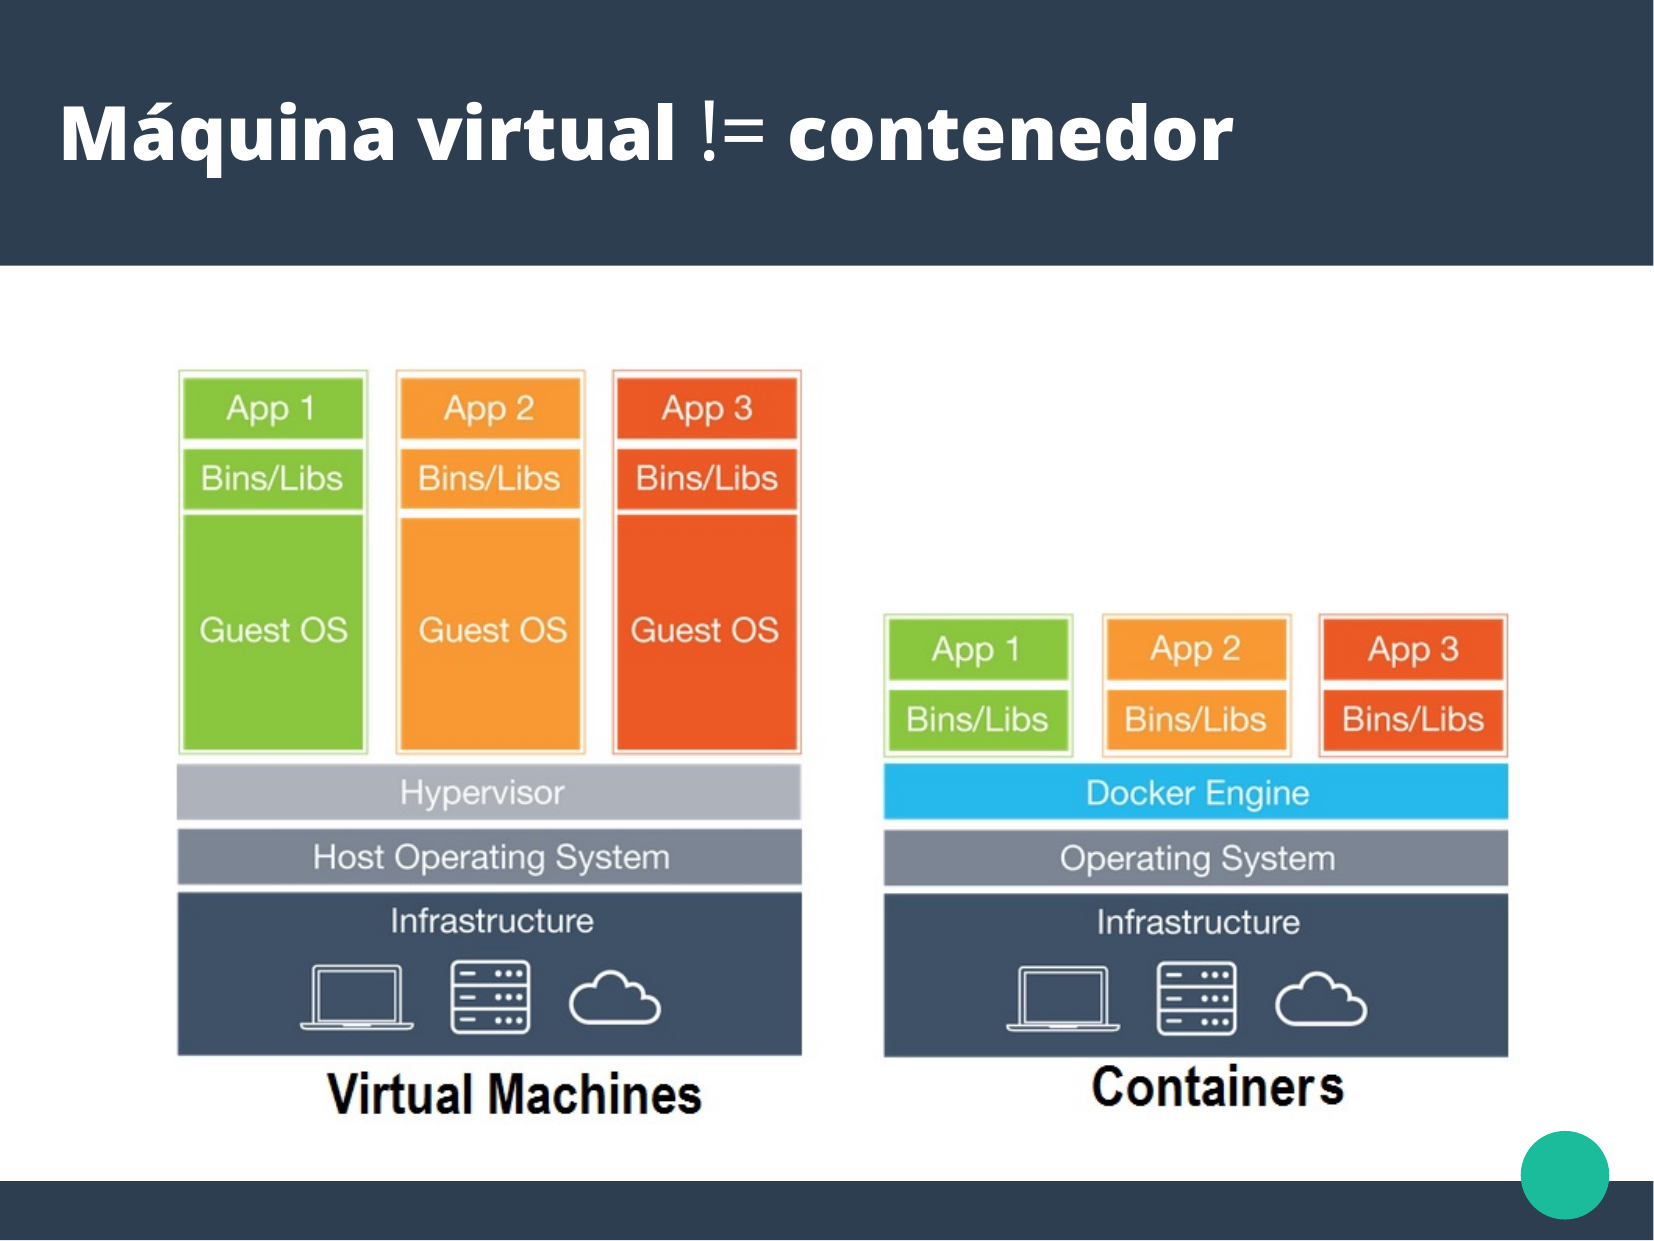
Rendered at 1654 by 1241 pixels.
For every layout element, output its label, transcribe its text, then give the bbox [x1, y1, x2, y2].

title Máquina virtual != contenedor [59, 49, 1595, 207]
picture [174, 362, 1521, 1126]
